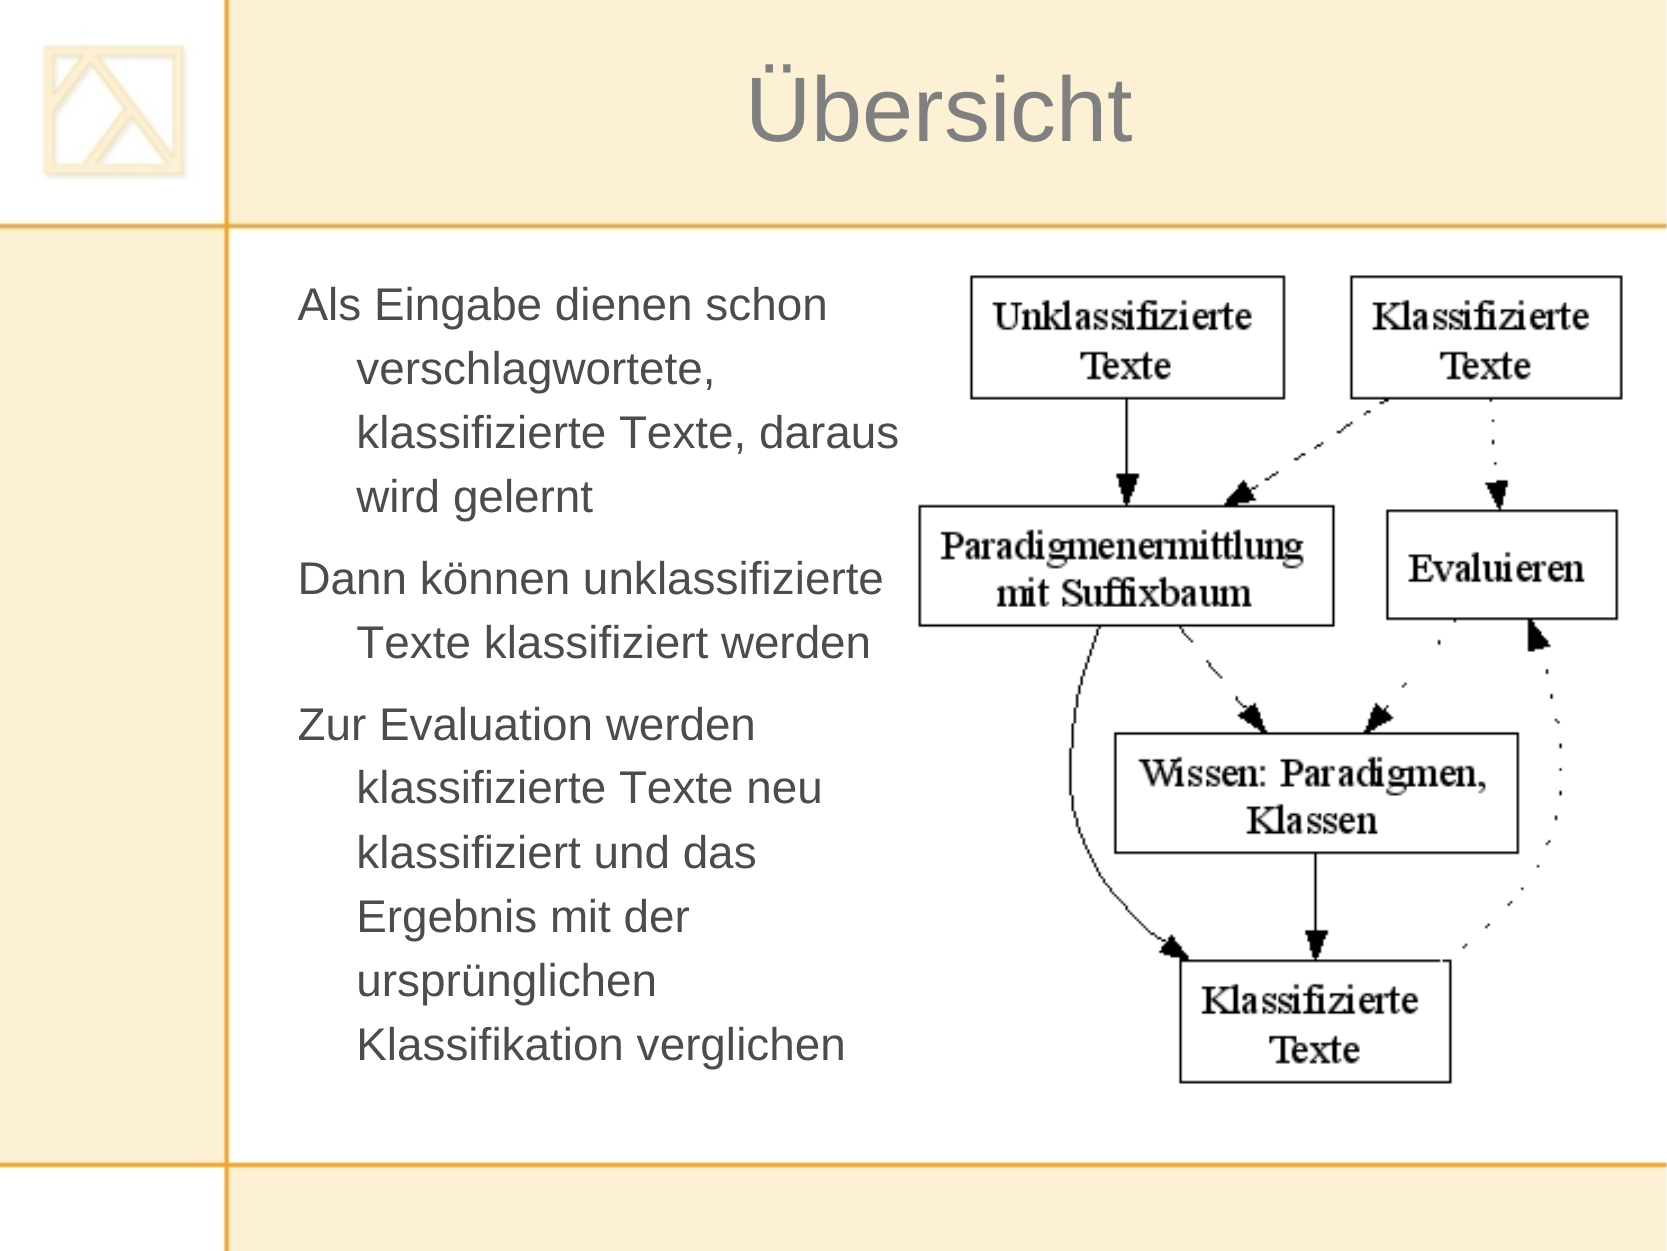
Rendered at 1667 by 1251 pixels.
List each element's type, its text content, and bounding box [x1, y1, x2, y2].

list Als Eingabe dienen schon verschlagwortete, klassifizierte Texte, daraus wird gelernt Dann können unklassifizierte Texte klassifiziert werden Zur Evaluation werden klassifizierte Texte neu klassifiziert und das Ergebnis mit der ursprünglichen Klassifikation verglichen [268, 265, 924, 1118]
title Übersicht [268, 0, 1611, 238]
picture [0, 0, 1667, 1251]
